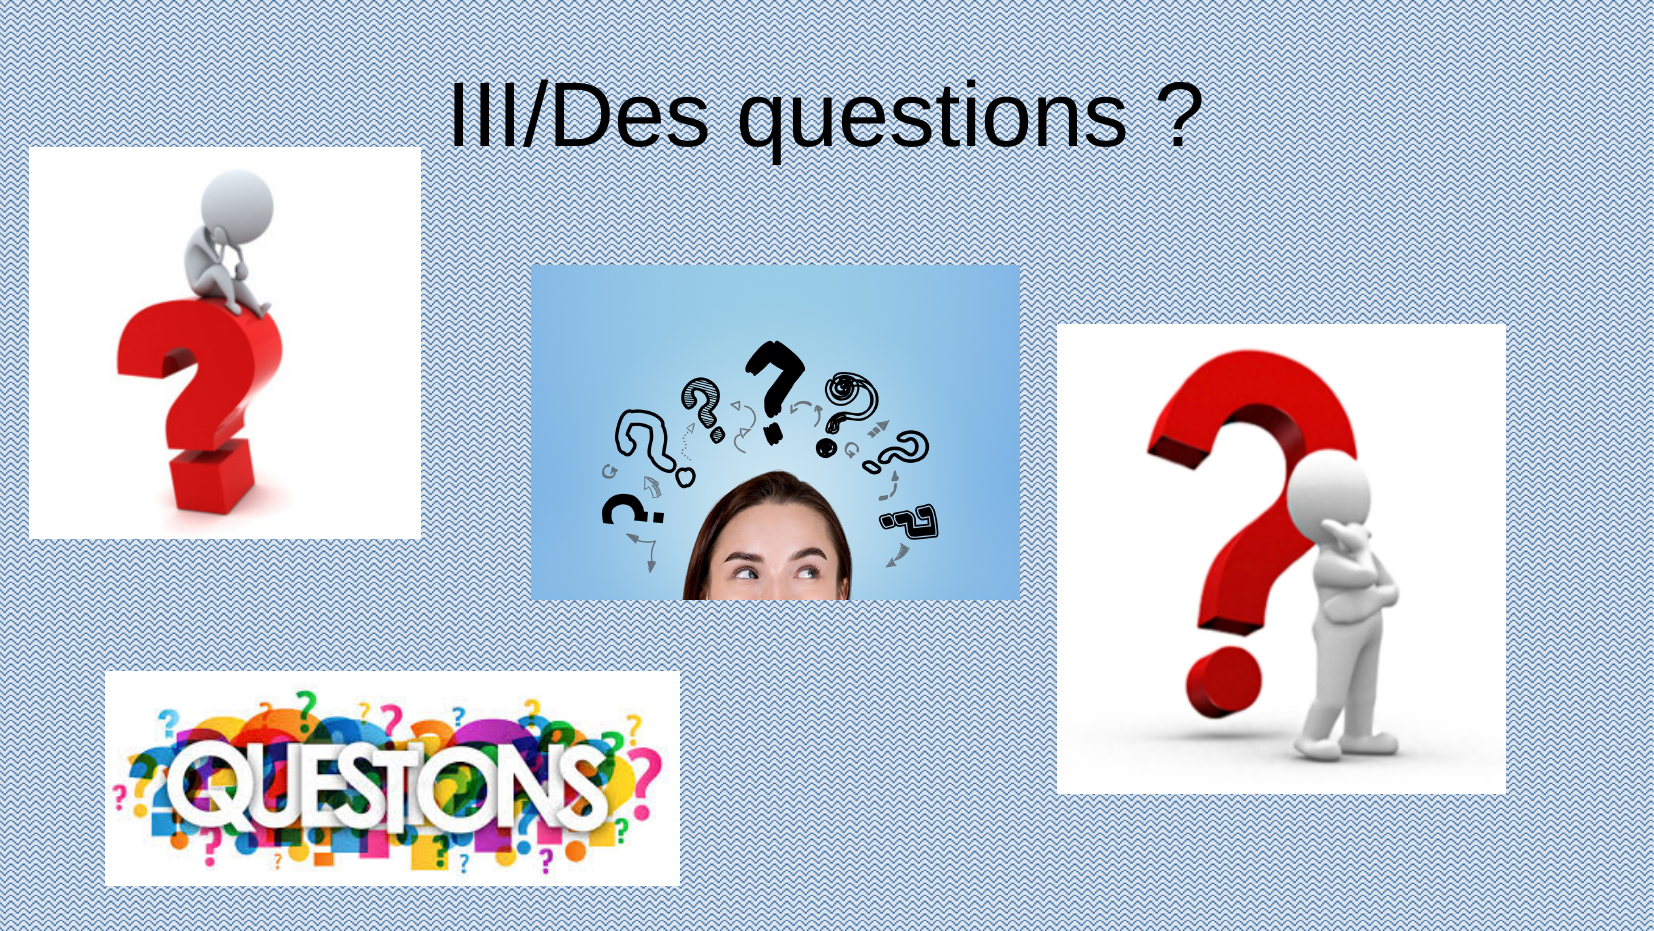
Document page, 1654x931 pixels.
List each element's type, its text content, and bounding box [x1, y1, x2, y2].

picture [0, 0, 1654, 931]
title III/Des questions ? [82, 37, 1571, 193]
